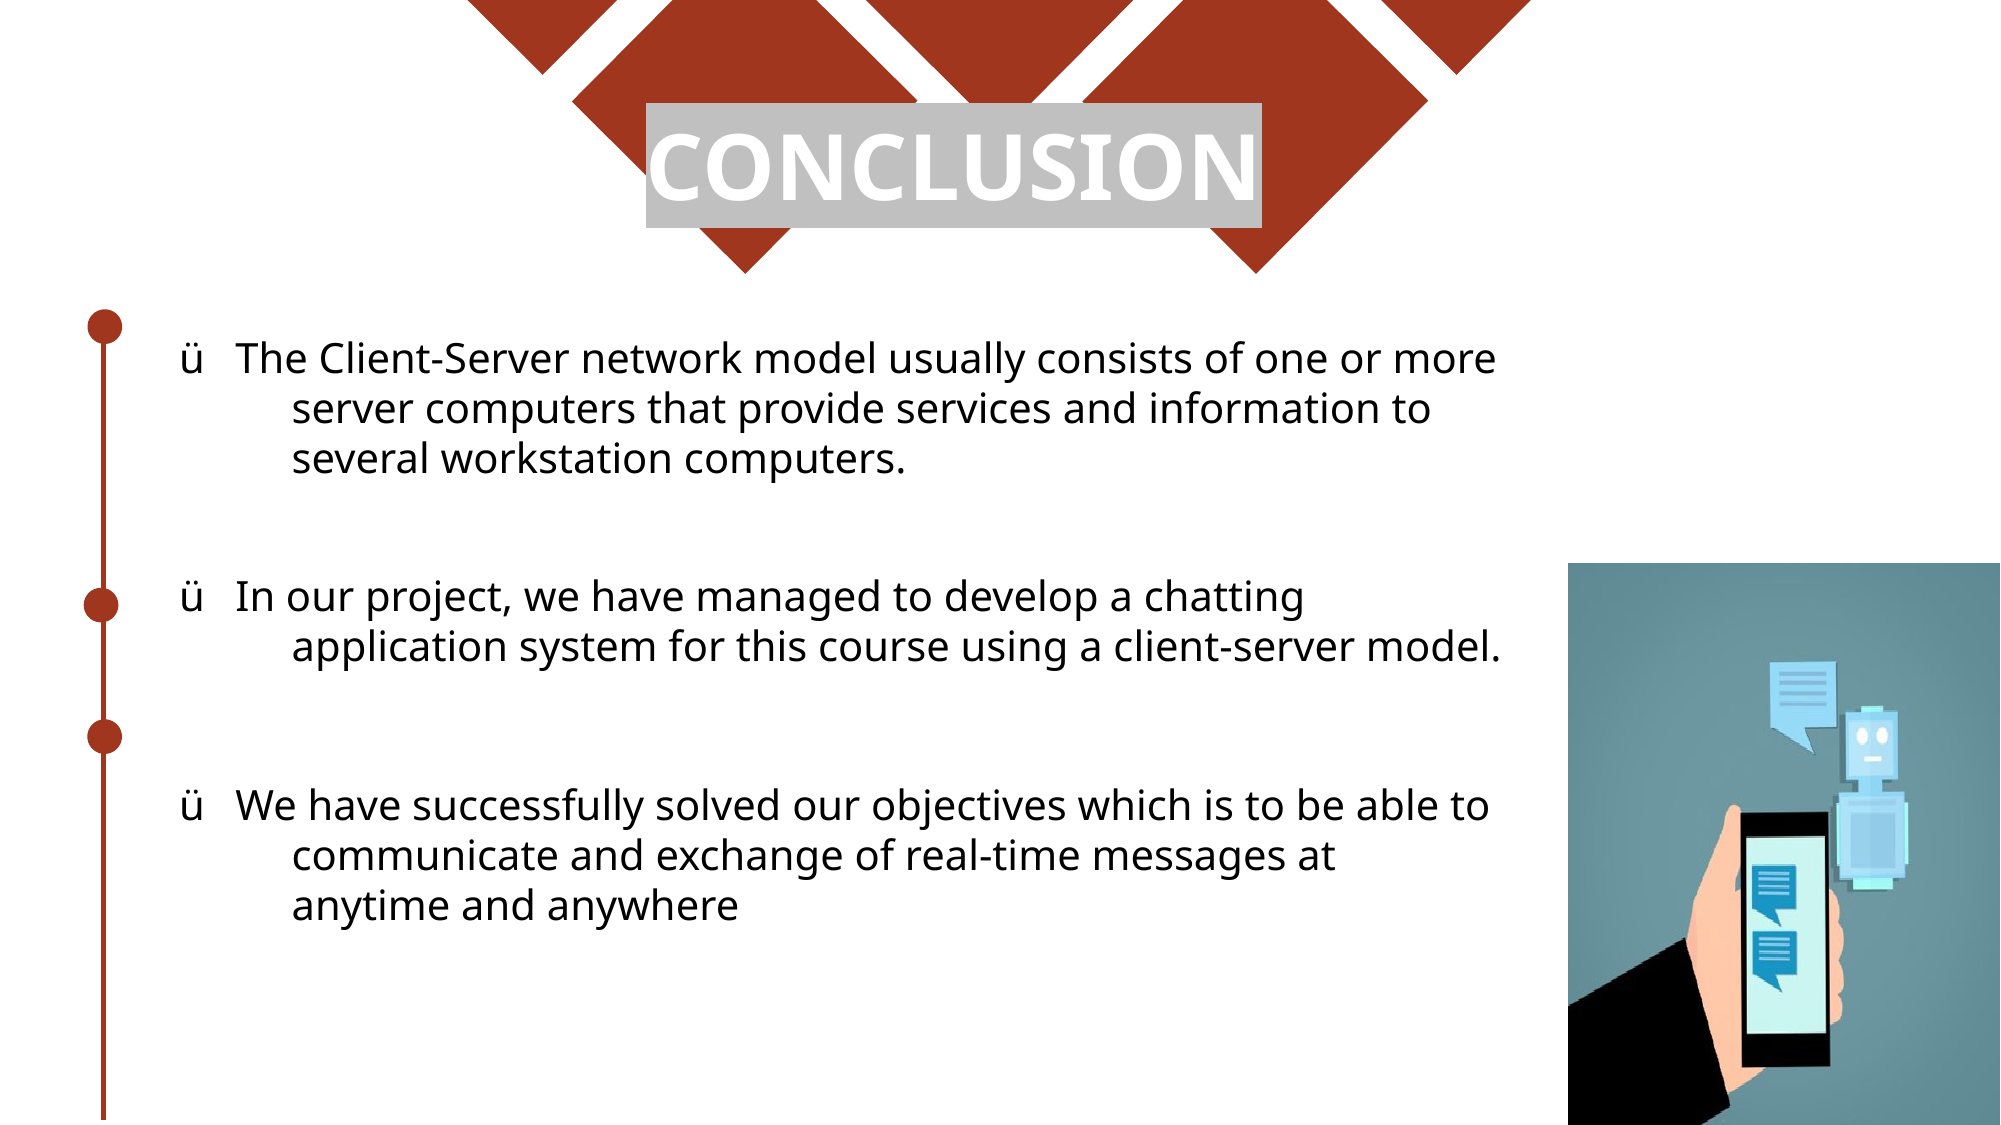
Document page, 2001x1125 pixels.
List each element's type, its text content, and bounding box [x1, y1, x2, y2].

text_box We have successfully solved our objectives which is to be able to communicate and exchange of real-time messages at anytime and anywhere [164, 771, 1511, 939]
text_box In our project, we have managed to develop a chatting application system for this course using a client-server model. [164, 562, 1523, 679]
title CONCLUSION [34, 59, 1874, 283]
text_box [87, 719, 122, 754]
picture [1568, 563, 2000, 1125]
text_box The Client-Server network model usually consists of one or more server computers that provide services and information to several workstation computers. [164, 324, 1586, 492]
text_box [83, 587, 119, 623]
